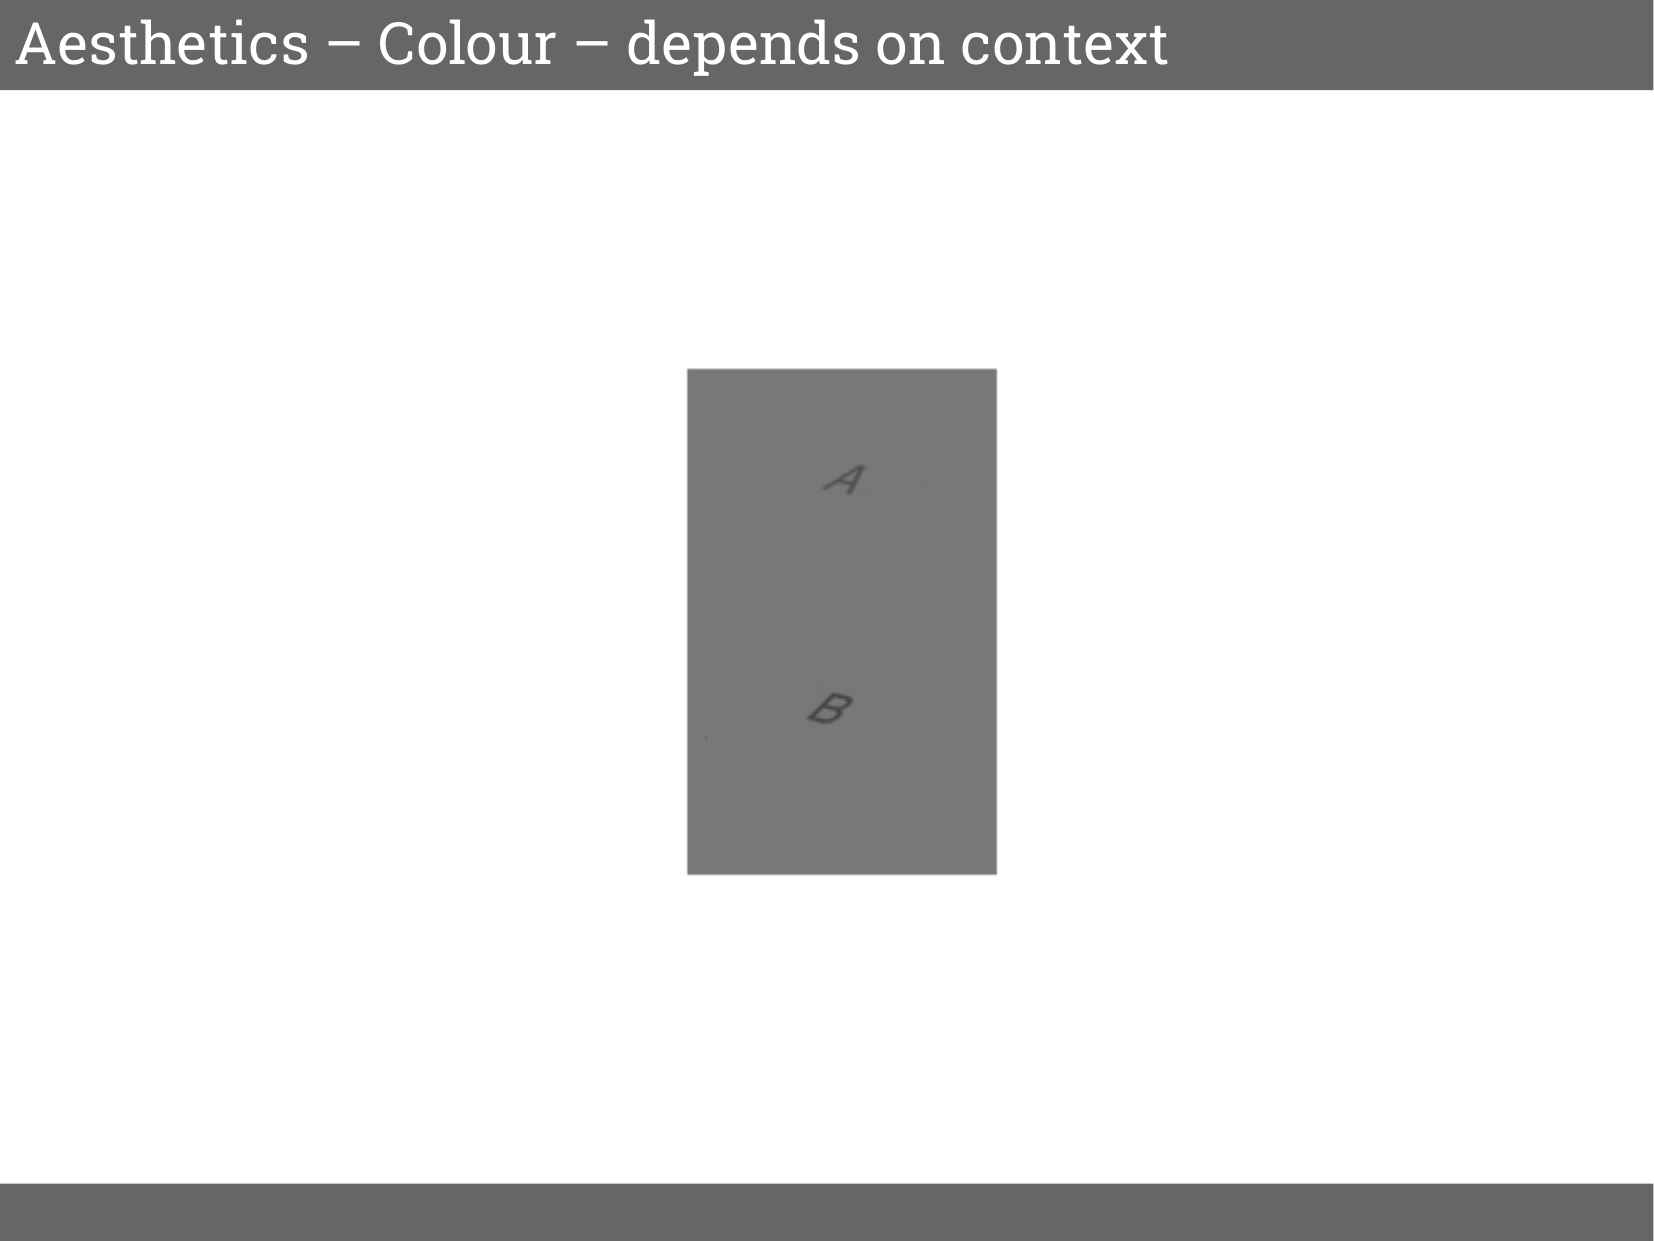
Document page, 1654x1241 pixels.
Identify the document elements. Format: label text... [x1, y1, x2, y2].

text_box [0, 1183, 1654, 1241]
text_box Aesthetics – Colour – depends on context [0, 0, 1654, 89]
picture [147, 118, 1506, 1175]
